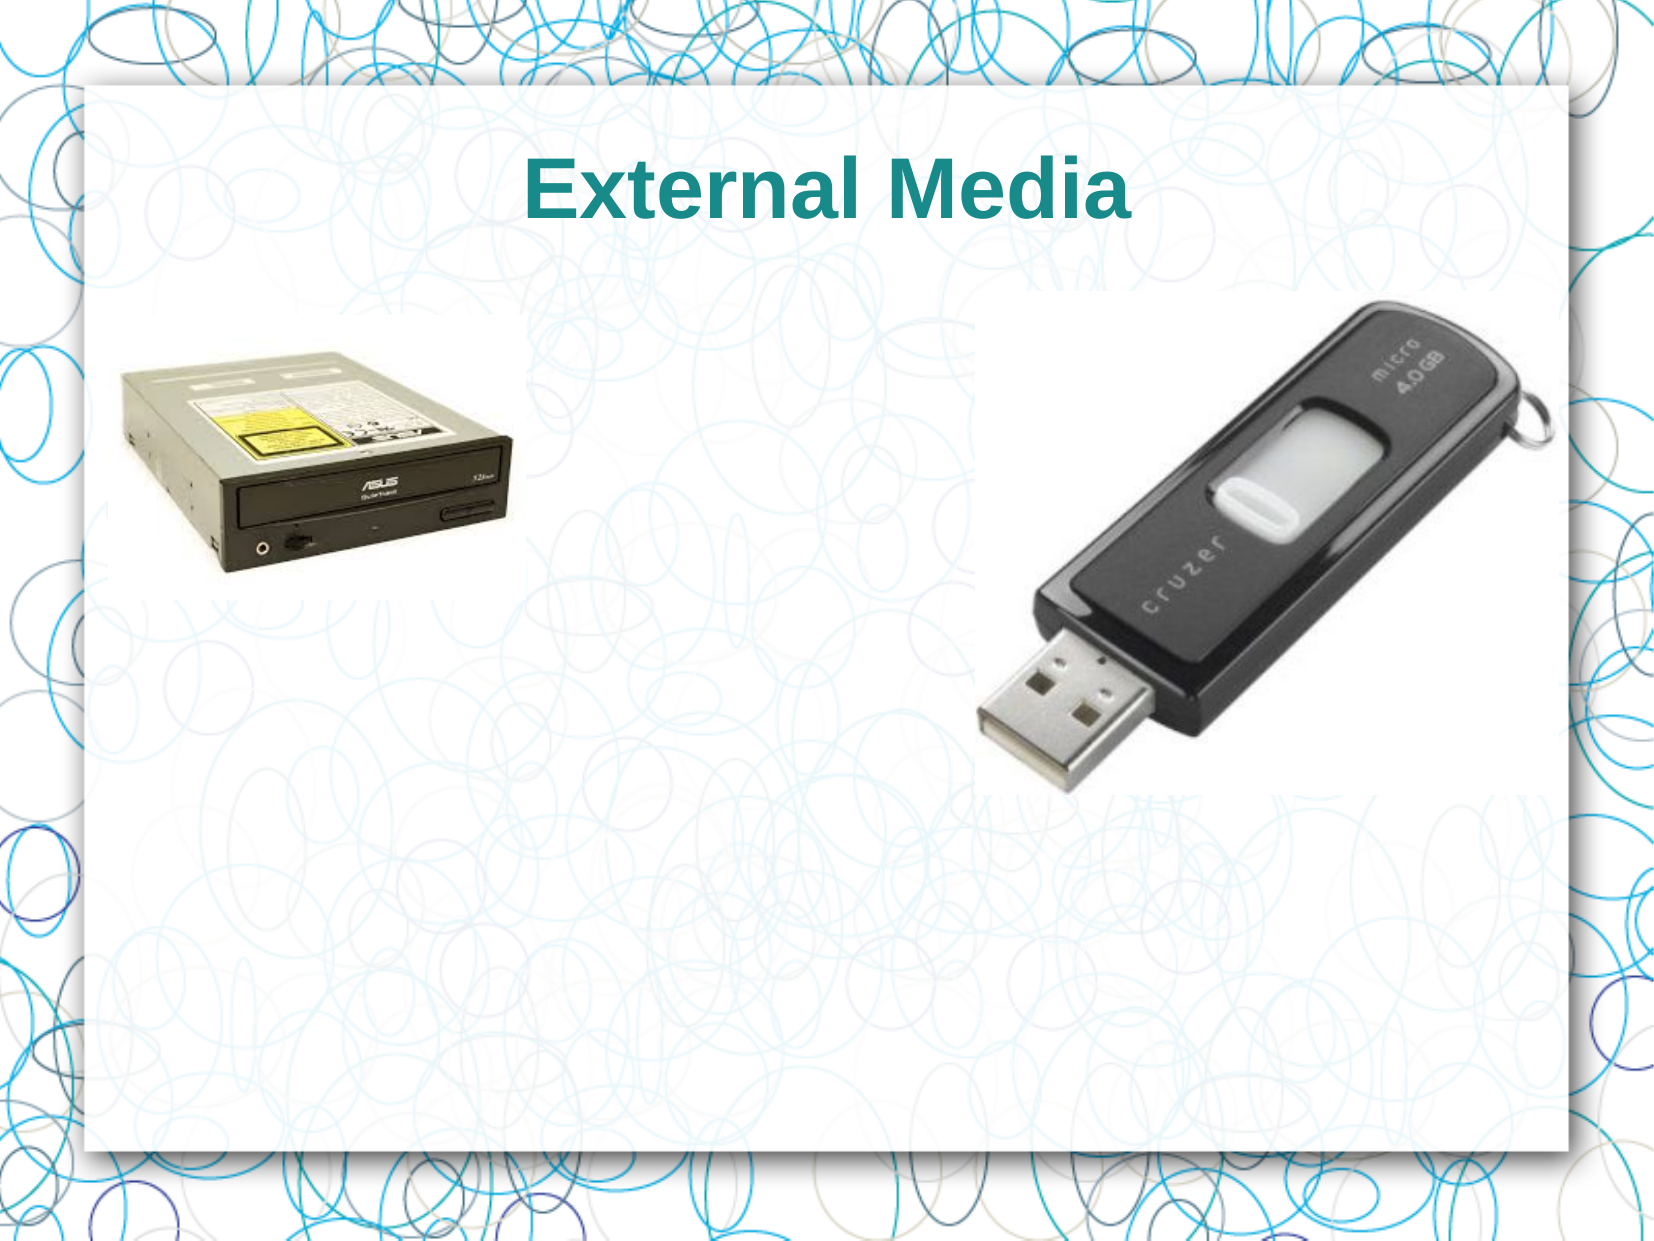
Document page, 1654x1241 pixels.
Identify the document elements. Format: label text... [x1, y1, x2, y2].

title External Media [82, 84, 1571, 292]
picture [0, 0, 1654, 1241]
